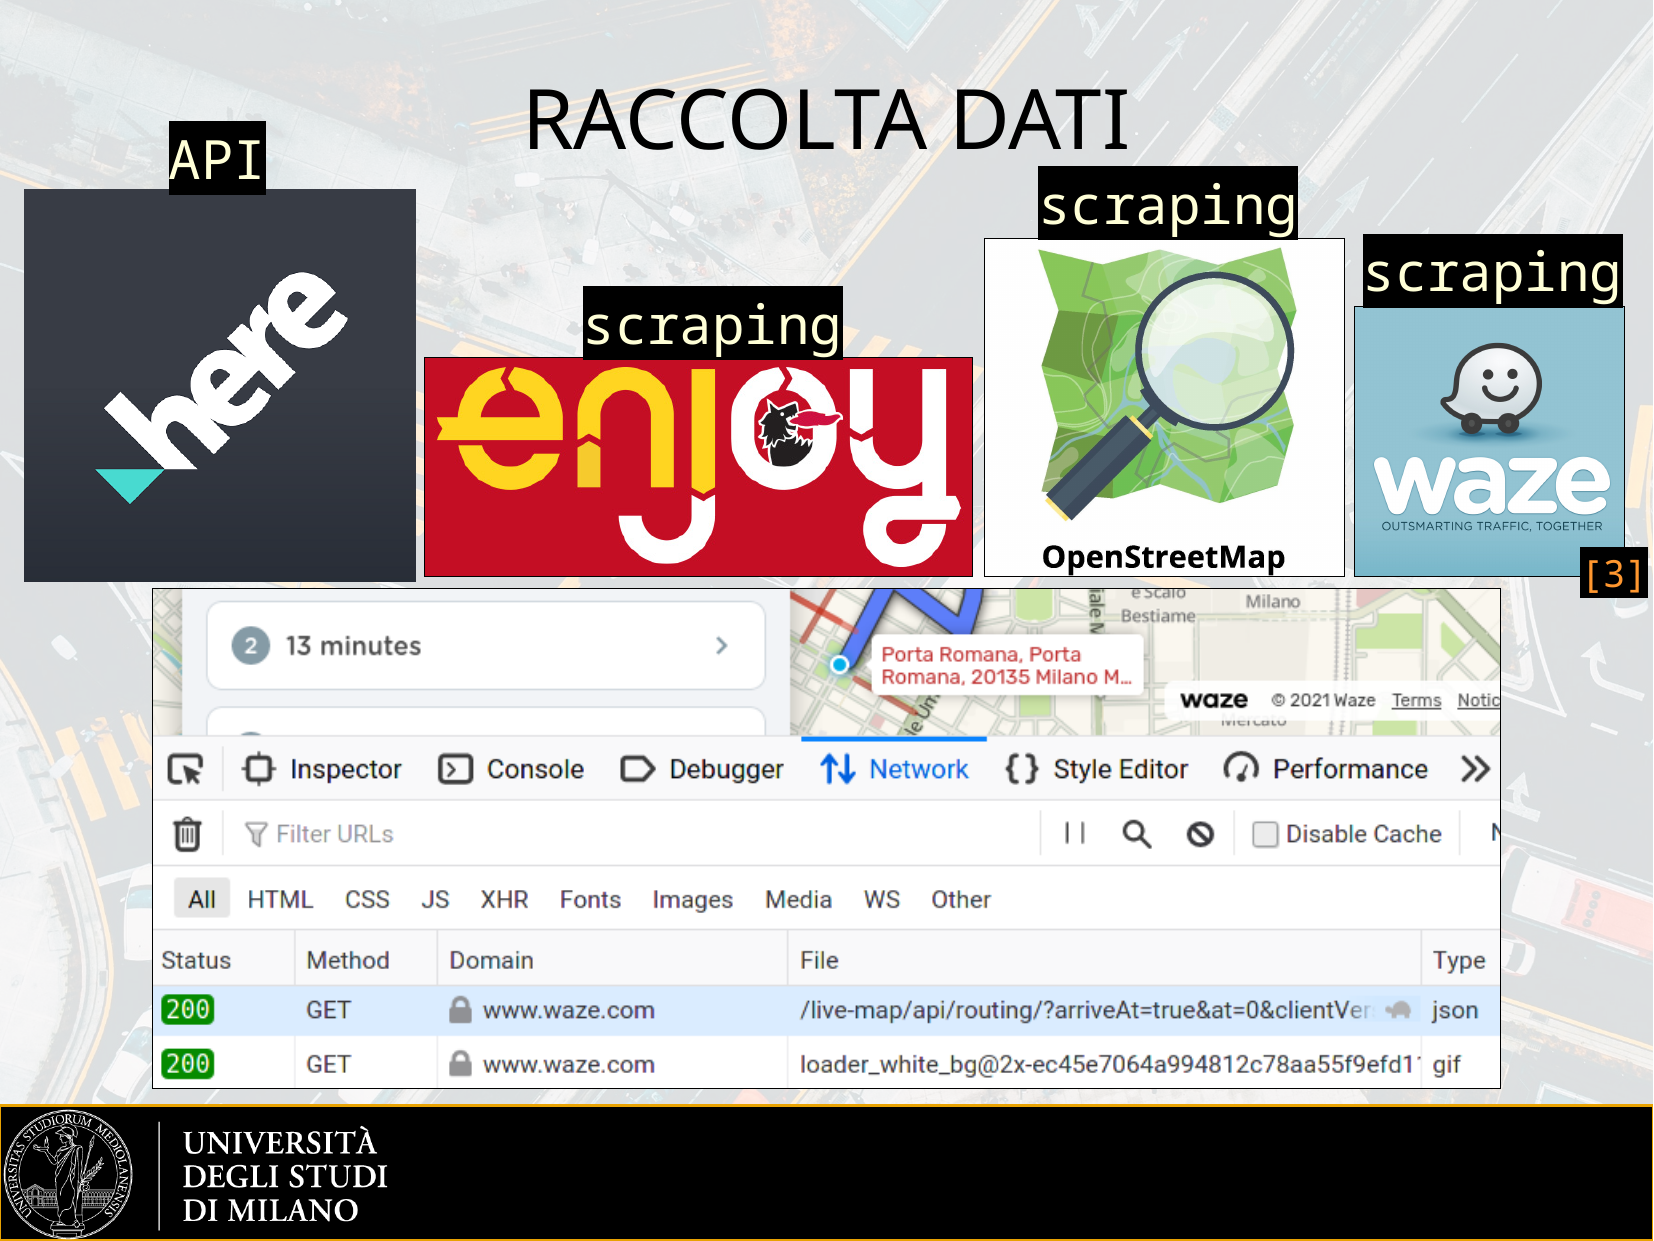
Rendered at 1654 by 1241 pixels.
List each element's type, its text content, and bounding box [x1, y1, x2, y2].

text_box [3] [1539, 540, 1653, 616]
picture [1354, 317, 1625, 577]
picture [424, 357, 973, 577]
text_box scraping [1275, 226, 1653, 317]
text_box scraping [950, 159, 1386, 250]
picture [24, 189, 416, 582]
text_box RACCOLTA DATI [259, 53, 1394, 196]
picture [0, 1106, 391, 1241]
text_box [0, 1105, 1653, 1241]
text_box scraping [495, 279, 931, 370]
picture [984, 250, 1345, 577]
text_box API [90, 114, 346, 235]
picture [152, 588, 1501, 1089]
